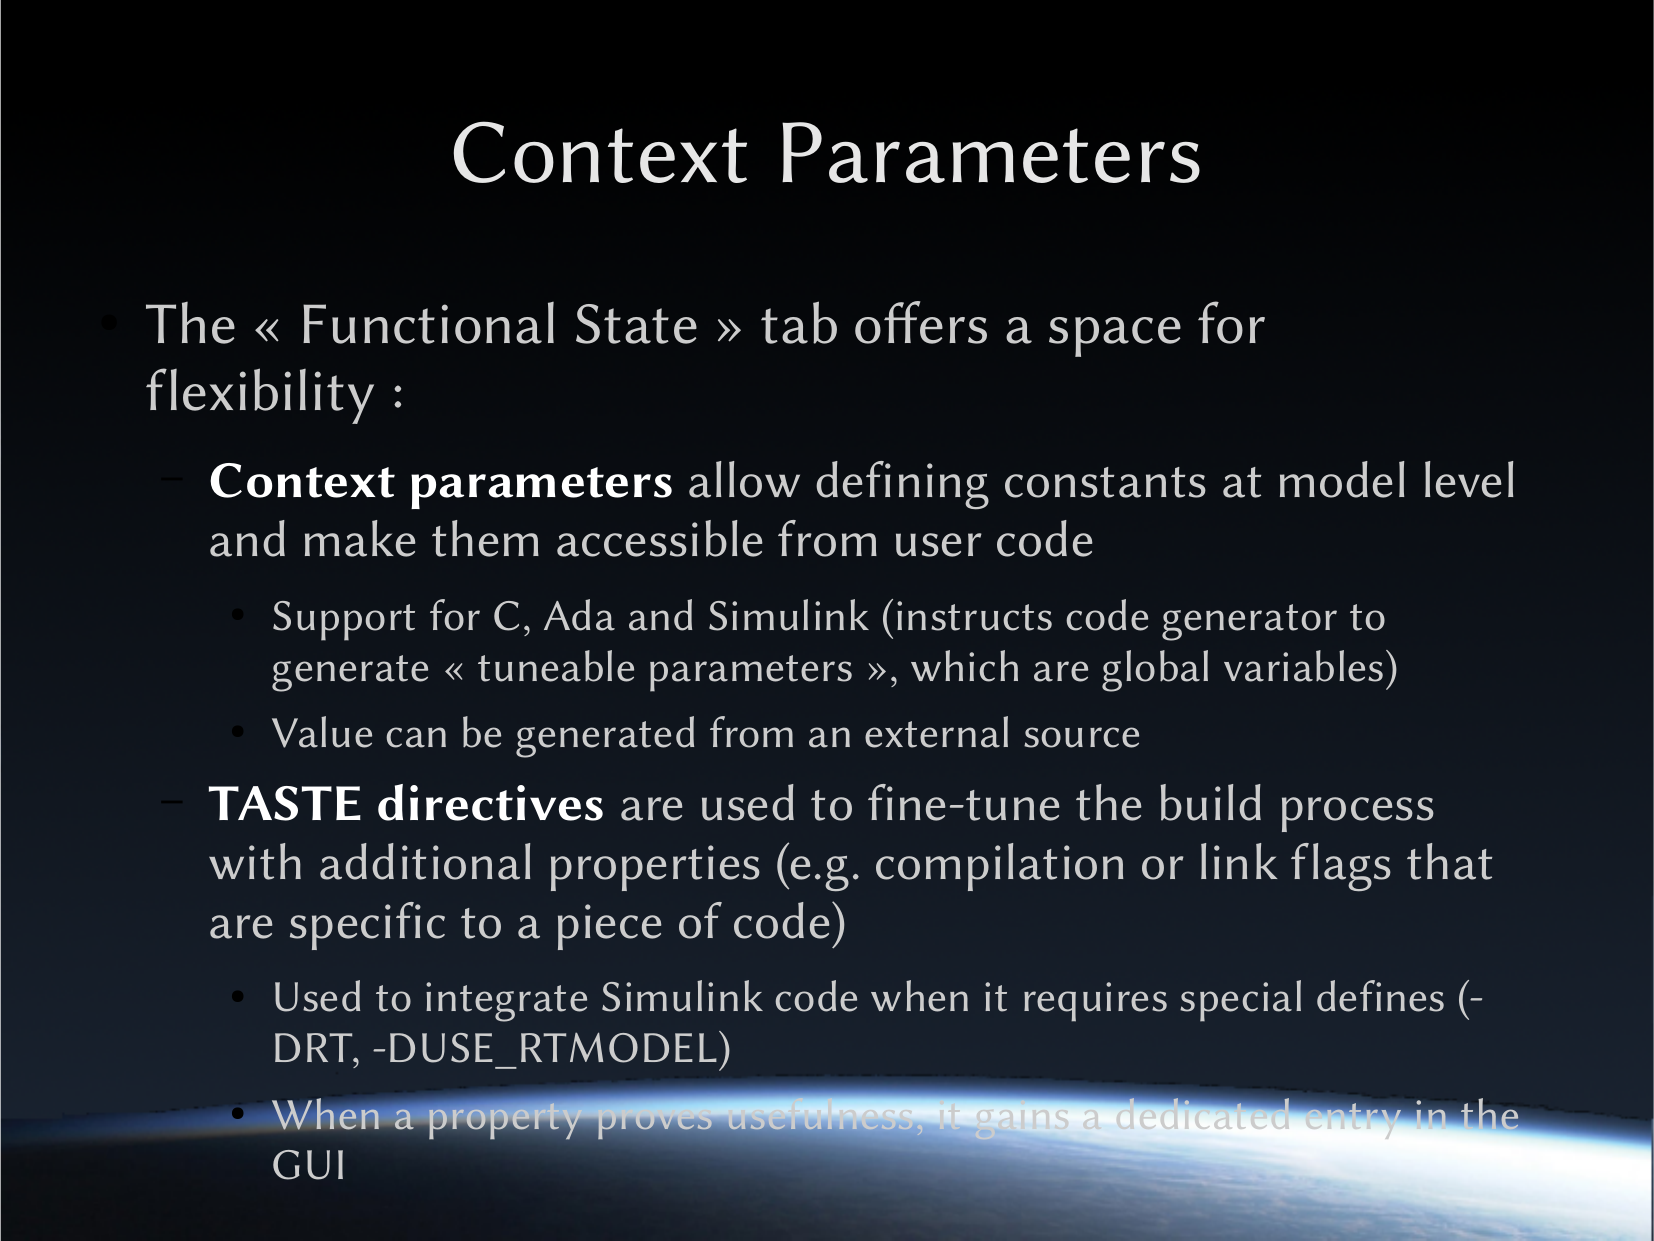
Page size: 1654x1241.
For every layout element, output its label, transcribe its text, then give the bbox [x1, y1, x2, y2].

list The « Functional State » tab offers a space for flexibility : Context parameters allow defining constants at model level and make them accessible from user code Support for C, Ada and Simulink (instructs code generator to generate « tuneable parameters », which are global variables) Value can be generated from an external source TASTE directives are used to fine-tune the build process with additional properties (e.g. compilation or link flags that are specific to a piece of code) Used to integrate Simulink code when it requires special defines (-DRT, -DUSE_RTMODEL) When a property proves usefulness, it gains a dedicated entry in the GUI [82, 290, 1538, 1193]
title Context Parameters [82, 49, 1571, 257]
picture [0, 0, 1654, 1241]
